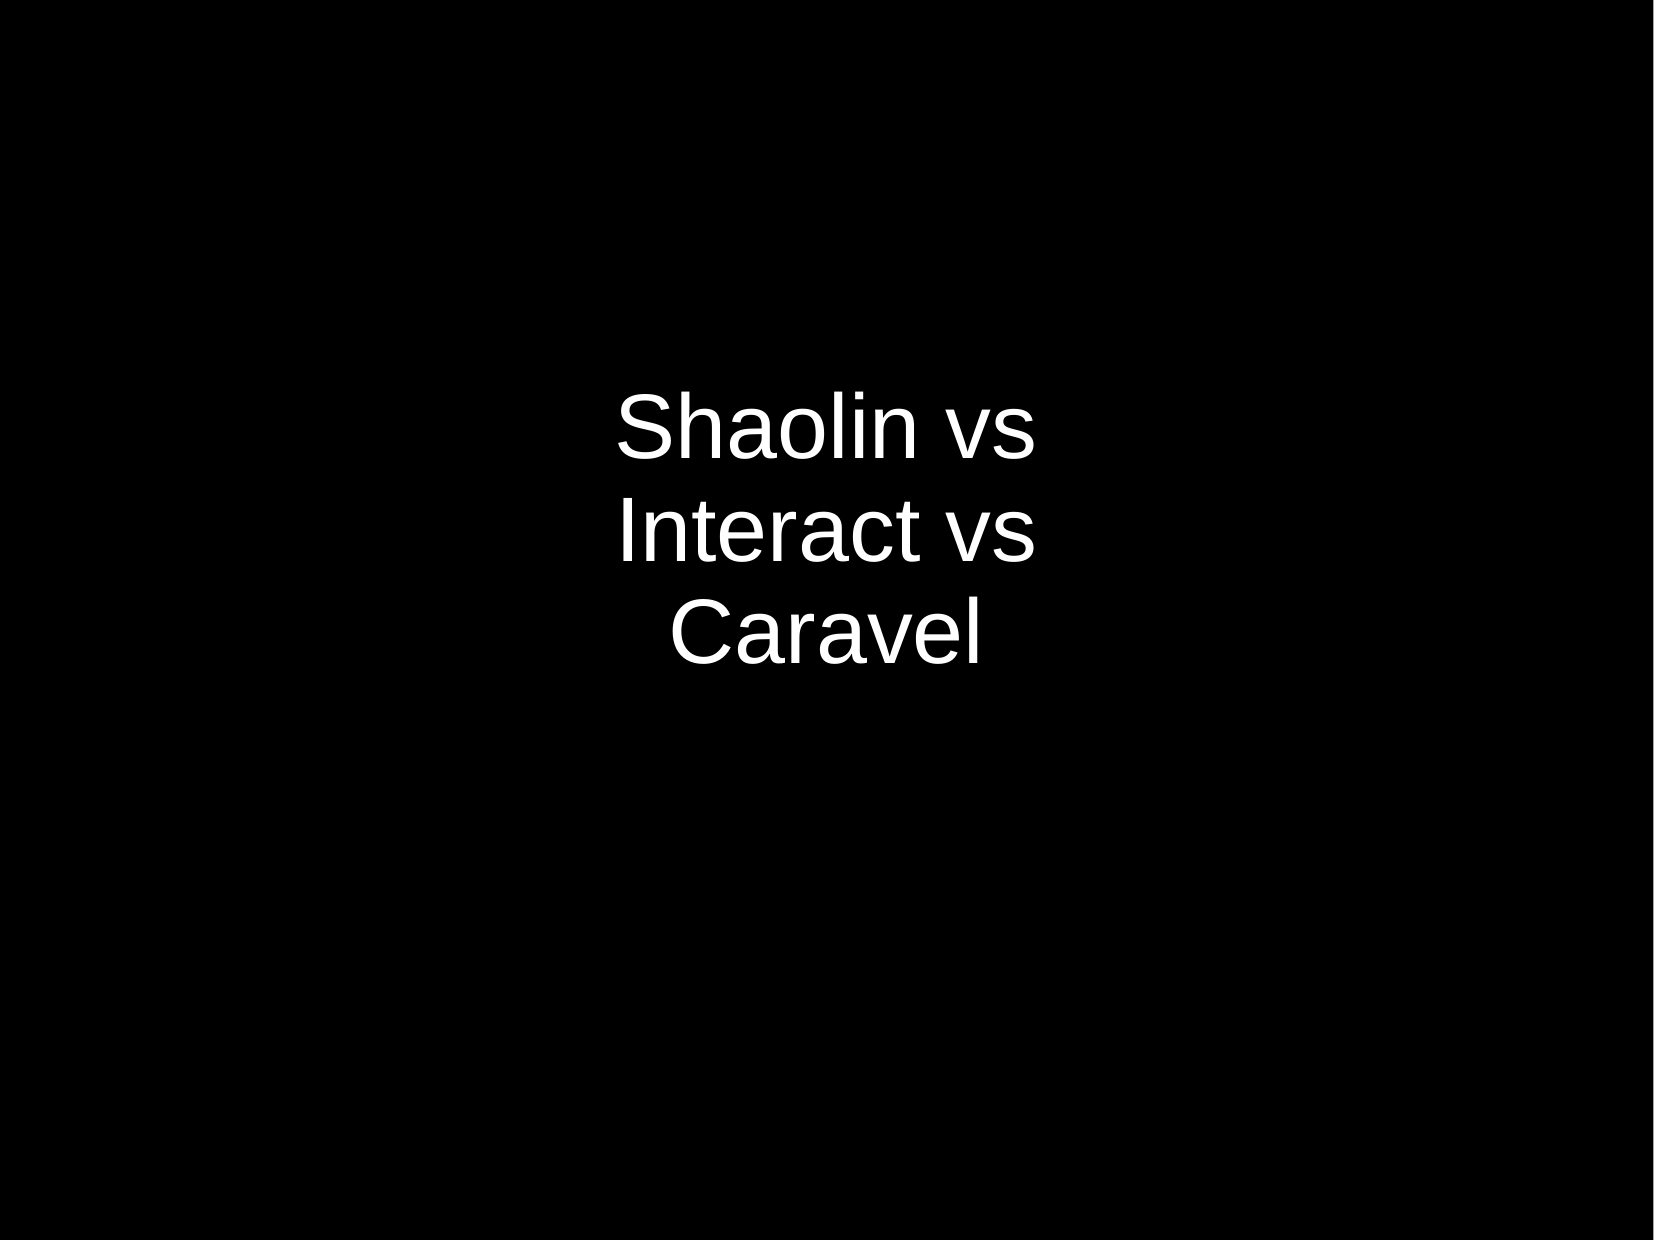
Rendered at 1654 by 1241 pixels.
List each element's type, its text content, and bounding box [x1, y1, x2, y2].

subtitle Shaolin vs Interact vs Caravel [82, 49, 1571, 1010]
